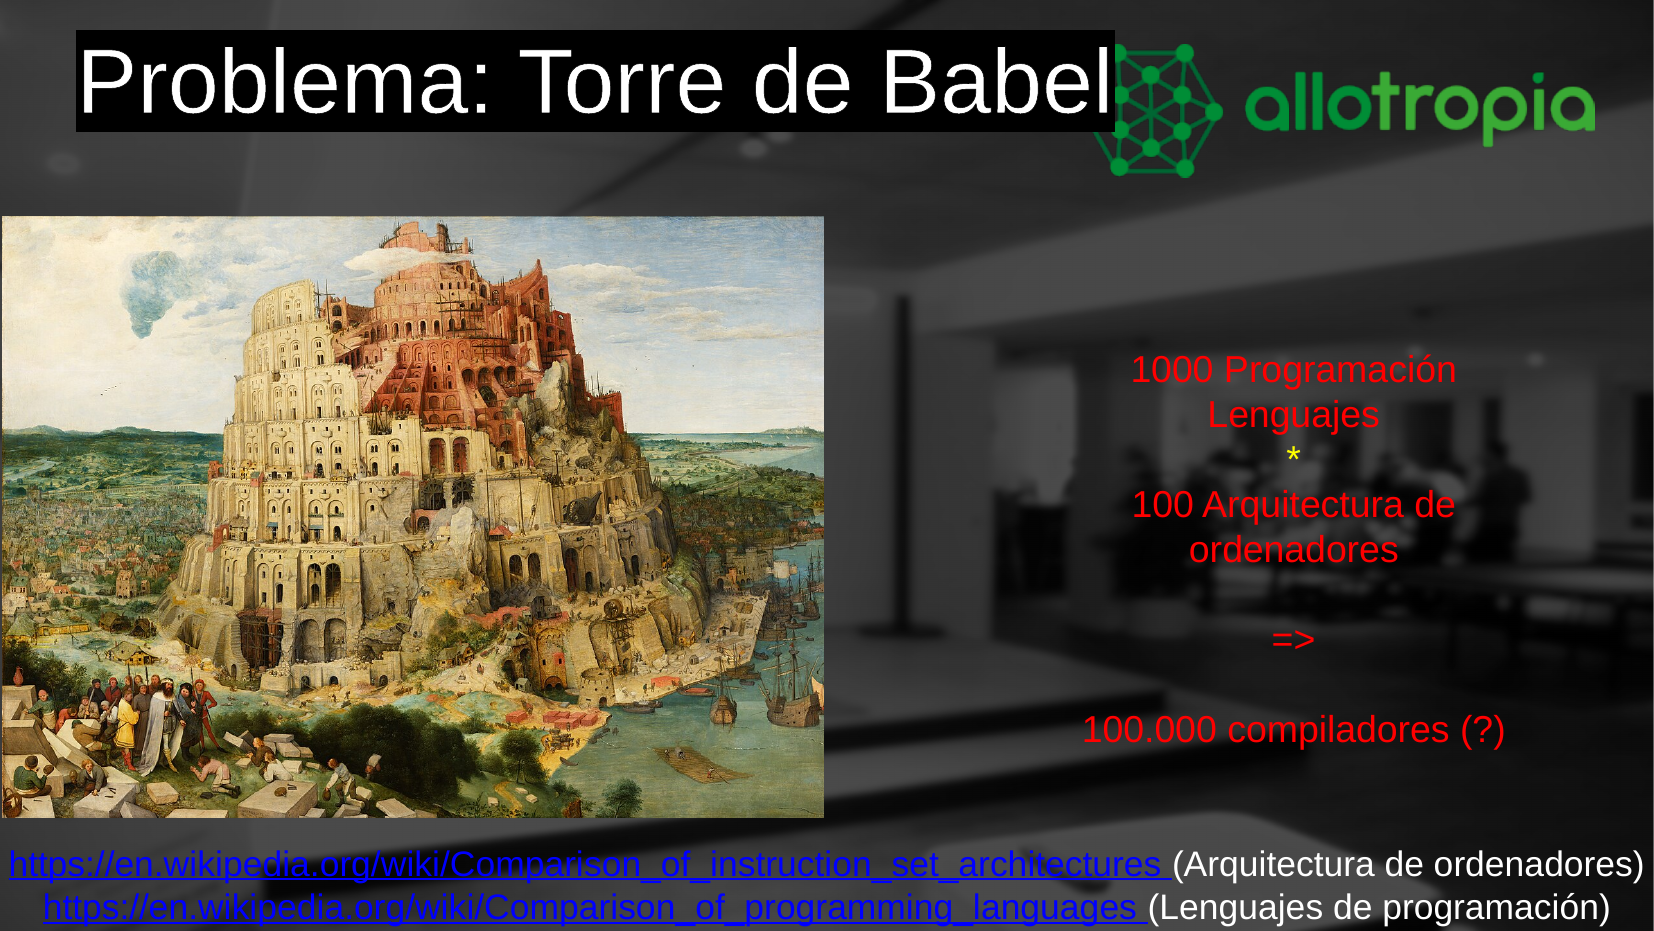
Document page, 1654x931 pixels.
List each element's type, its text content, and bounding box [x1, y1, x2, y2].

text_box https://en.wikipedia.org/wiki/Comparison_of_instruction_set_architectures (Arquitectura de ordenadores) [0, 833, 1654, 889]
text_box https://en.wikipedia.org/wiki/Comparison_of_programming_languages (Lenguajes de programación) [2, 876, 1652, 931]
picture [0, 0, 1654, 833]
text_box 1000 Programación Lenguajes * 100 Arquitectura de ordenadores => 100.000 compiladores (?) [1050, 337, 1538, 815]
title Problema: Torre de Babel [19, 2, 1172, 150]
